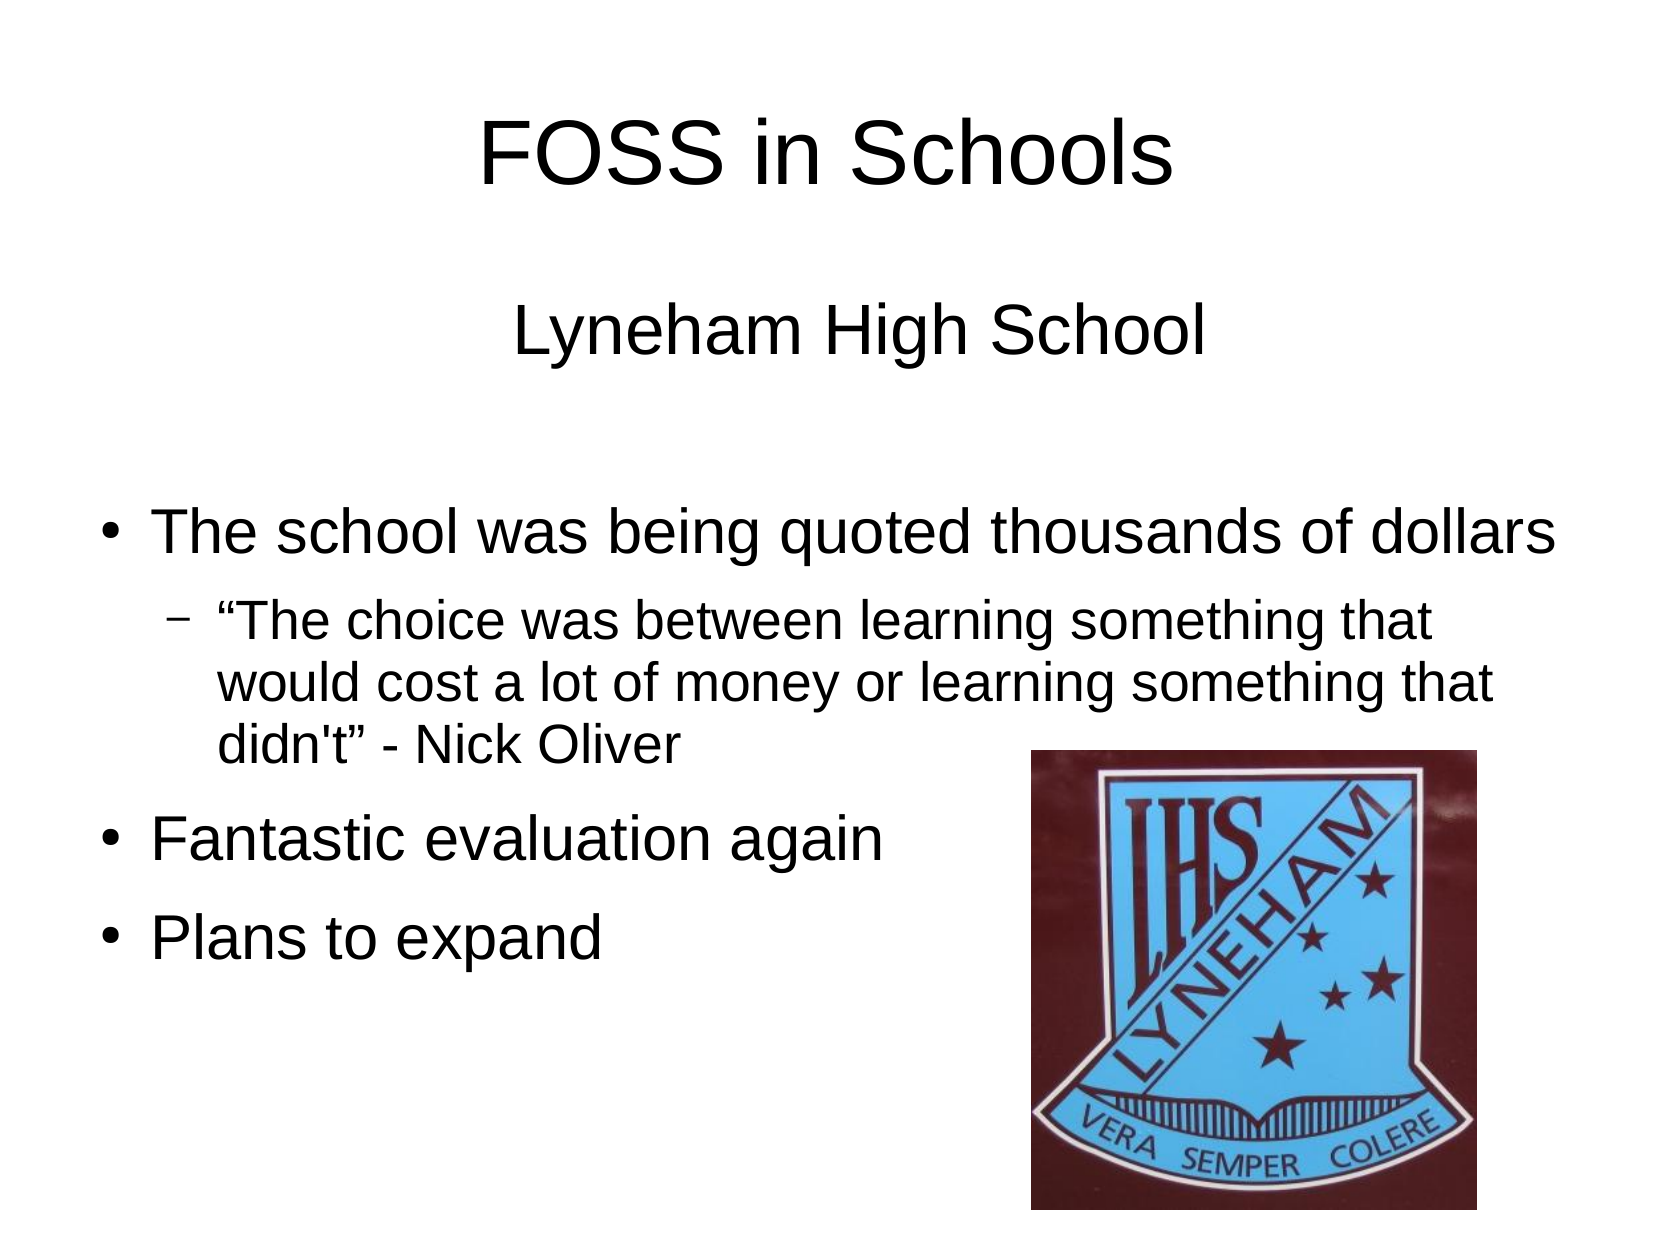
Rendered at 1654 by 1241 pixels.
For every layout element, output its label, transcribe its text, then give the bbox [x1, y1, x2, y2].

title FOSS in Schools [82, 49, 1571, 257]
list Lyneham High School The school was being quoted thousands of dollars “The choice was between learning something that would cost a lot of money or learning something that didn't” - Nick Oliver Fantastic evaluation again Plans to expand [82, 290, 1571, 1010]
picture [1031, 750, 1477, 1210]
